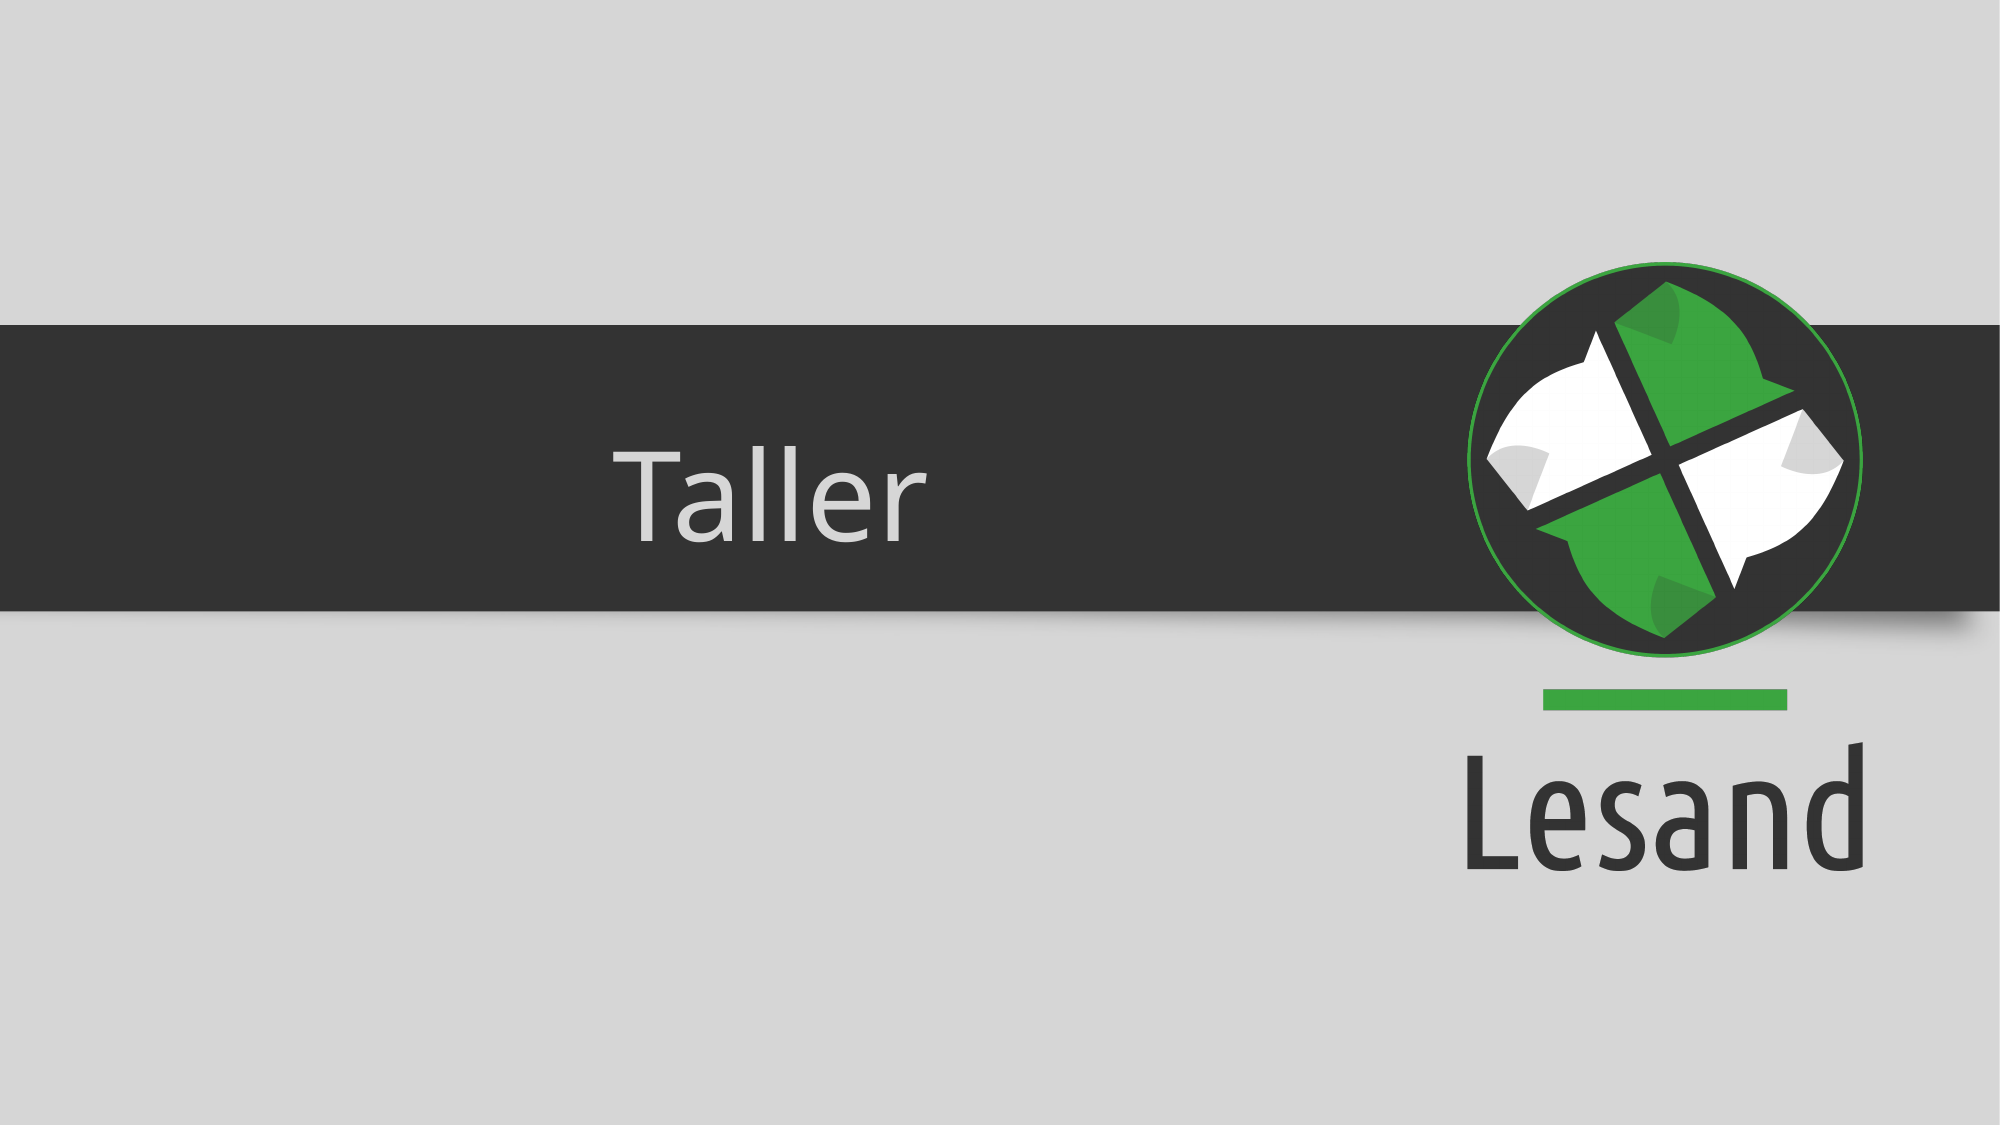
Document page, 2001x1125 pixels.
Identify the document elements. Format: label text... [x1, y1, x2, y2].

picture [0, 262, 2000, 871]
text_box Taller [37, 337, 1538, 576]
